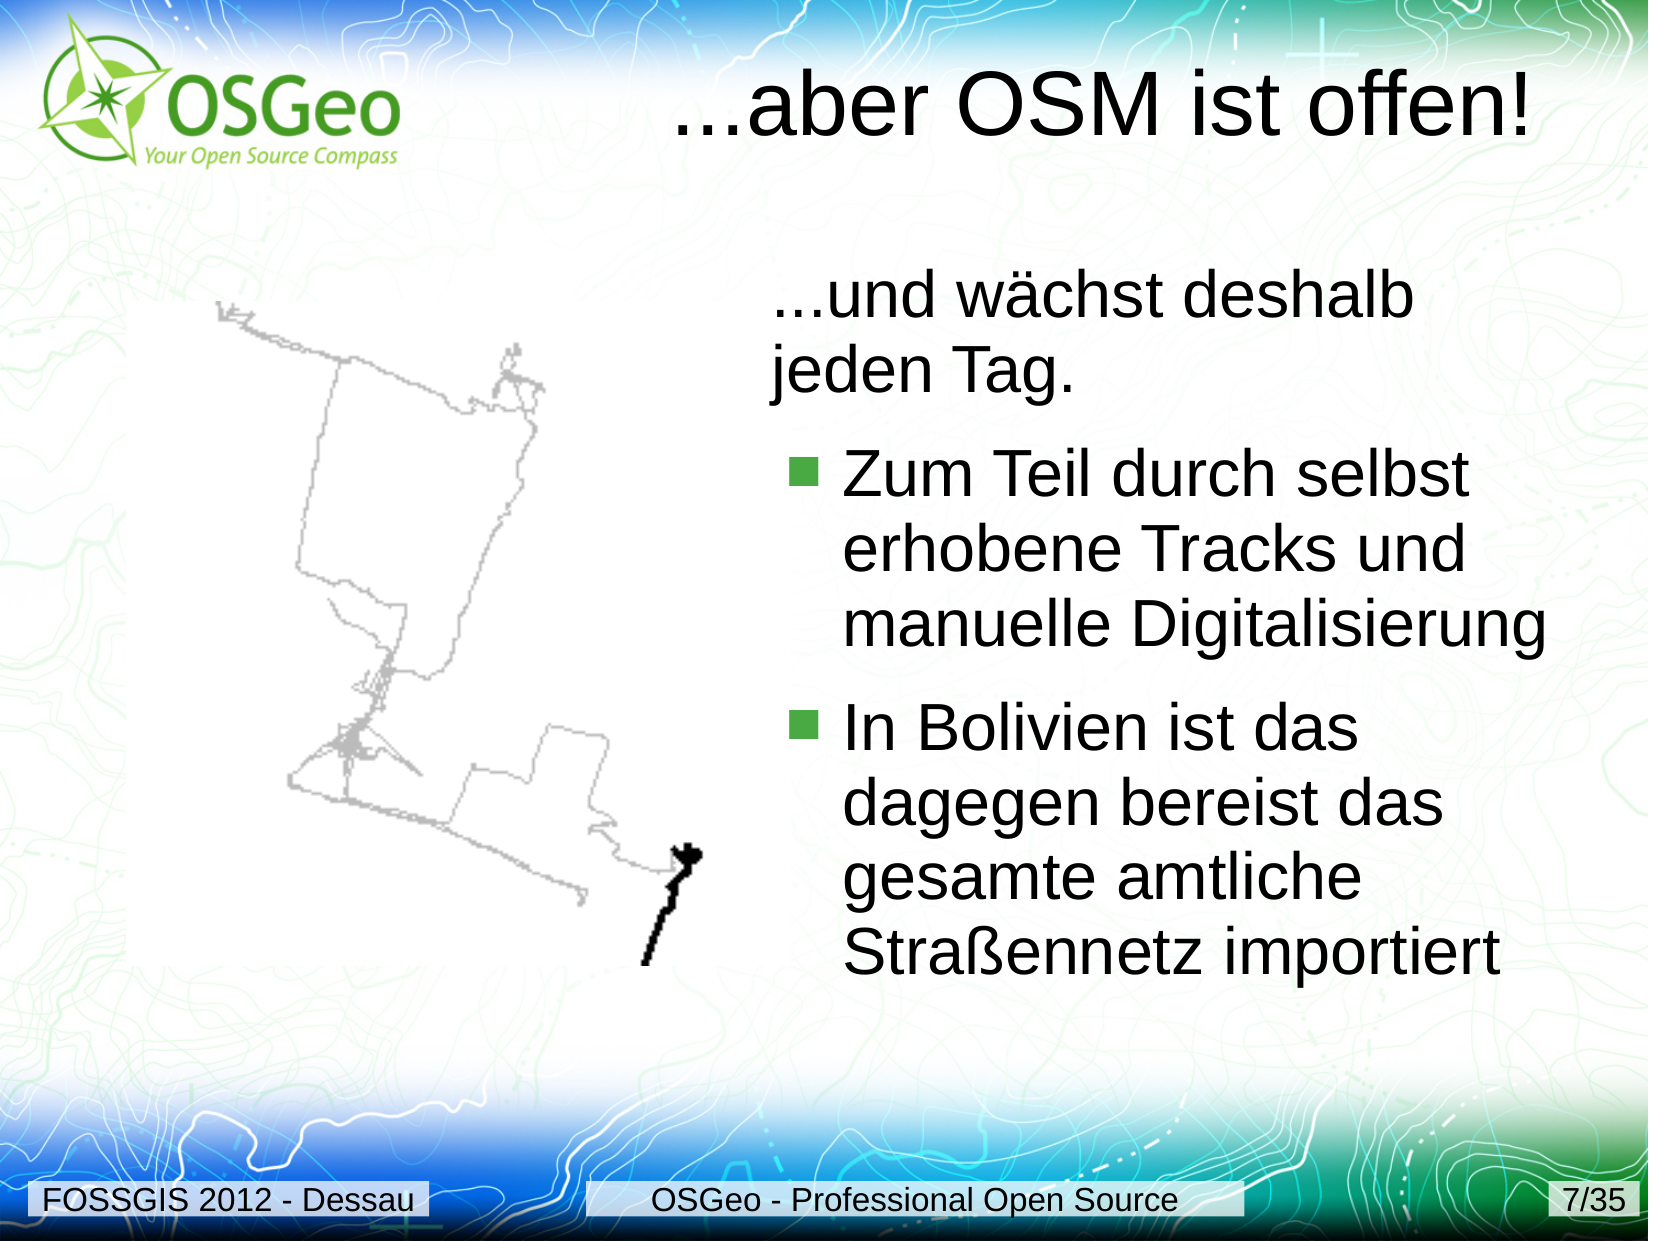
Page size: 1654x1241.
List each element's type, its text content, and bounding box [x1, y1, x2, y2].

title ...aber OSM ist offen! [430, 29, 1536, 178]
picture [0, 0, 1648, 1241]
list ...und wächst deshalb jeden Tag. Zum Teil durch selbst erhobene Tracks und manuelle Digitalisierung In Bolivien ist das dagegen bereist das gesamte amtliche Straßennetz importiert [771, 257, 1571, 1049]
